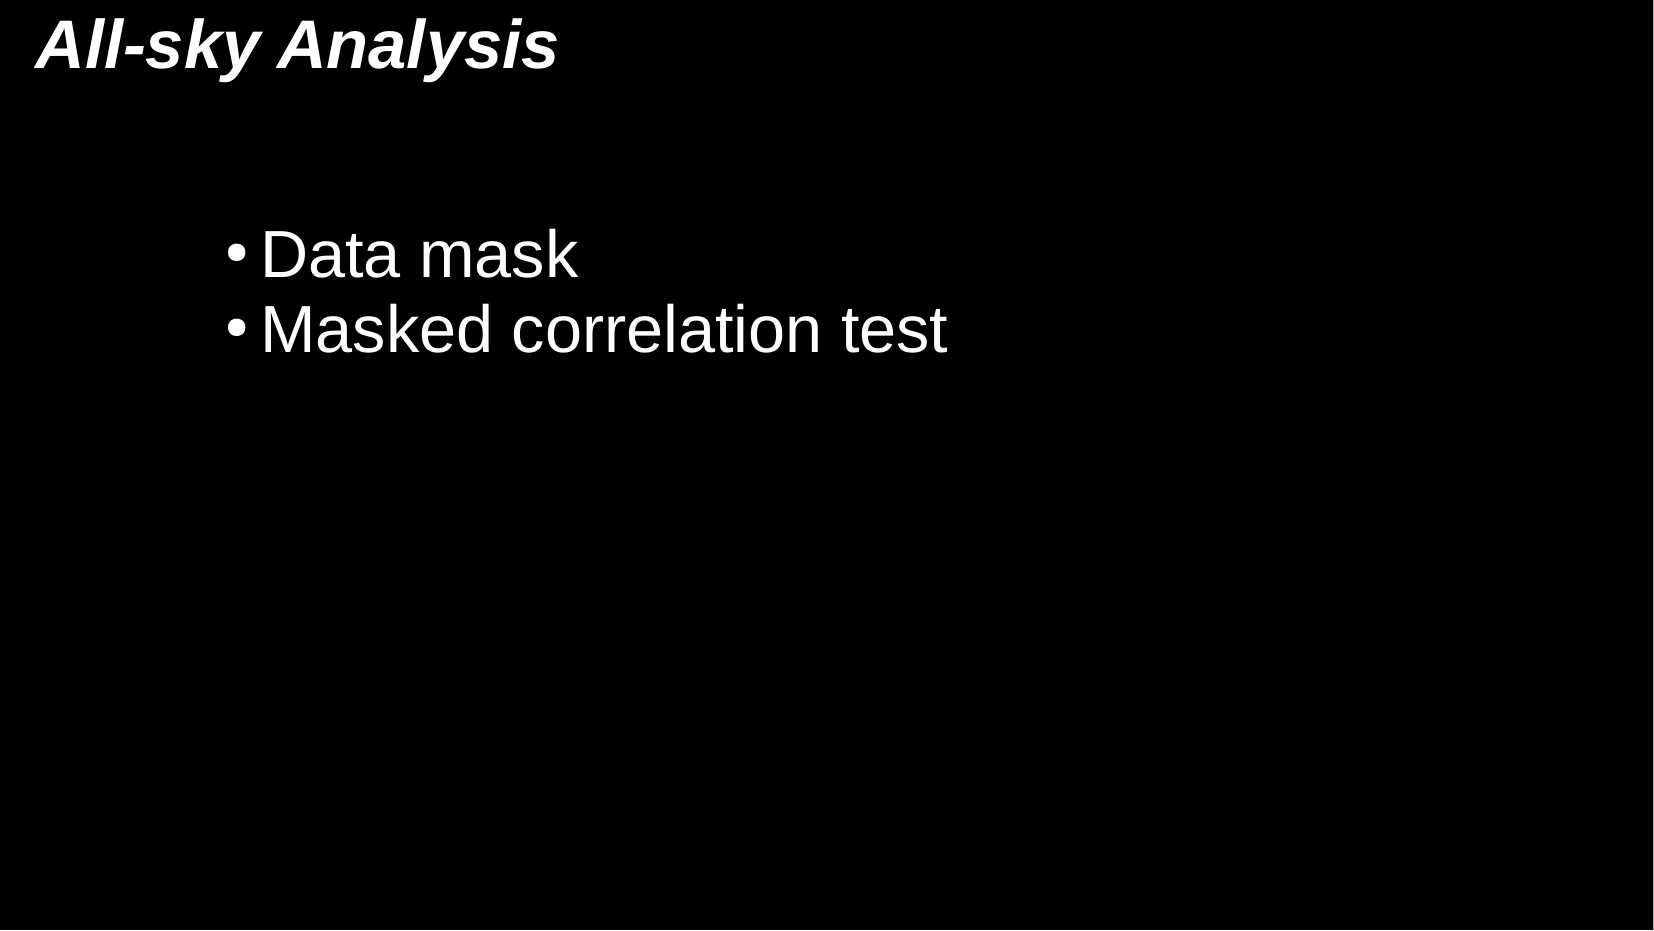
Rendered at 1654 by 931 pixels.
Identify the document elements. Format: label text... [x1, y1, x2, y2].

text_box Data mask Masked correlation test [210, 210, 1381, 599]
title All-sky Analysis [0, 0, 1654, 91]
